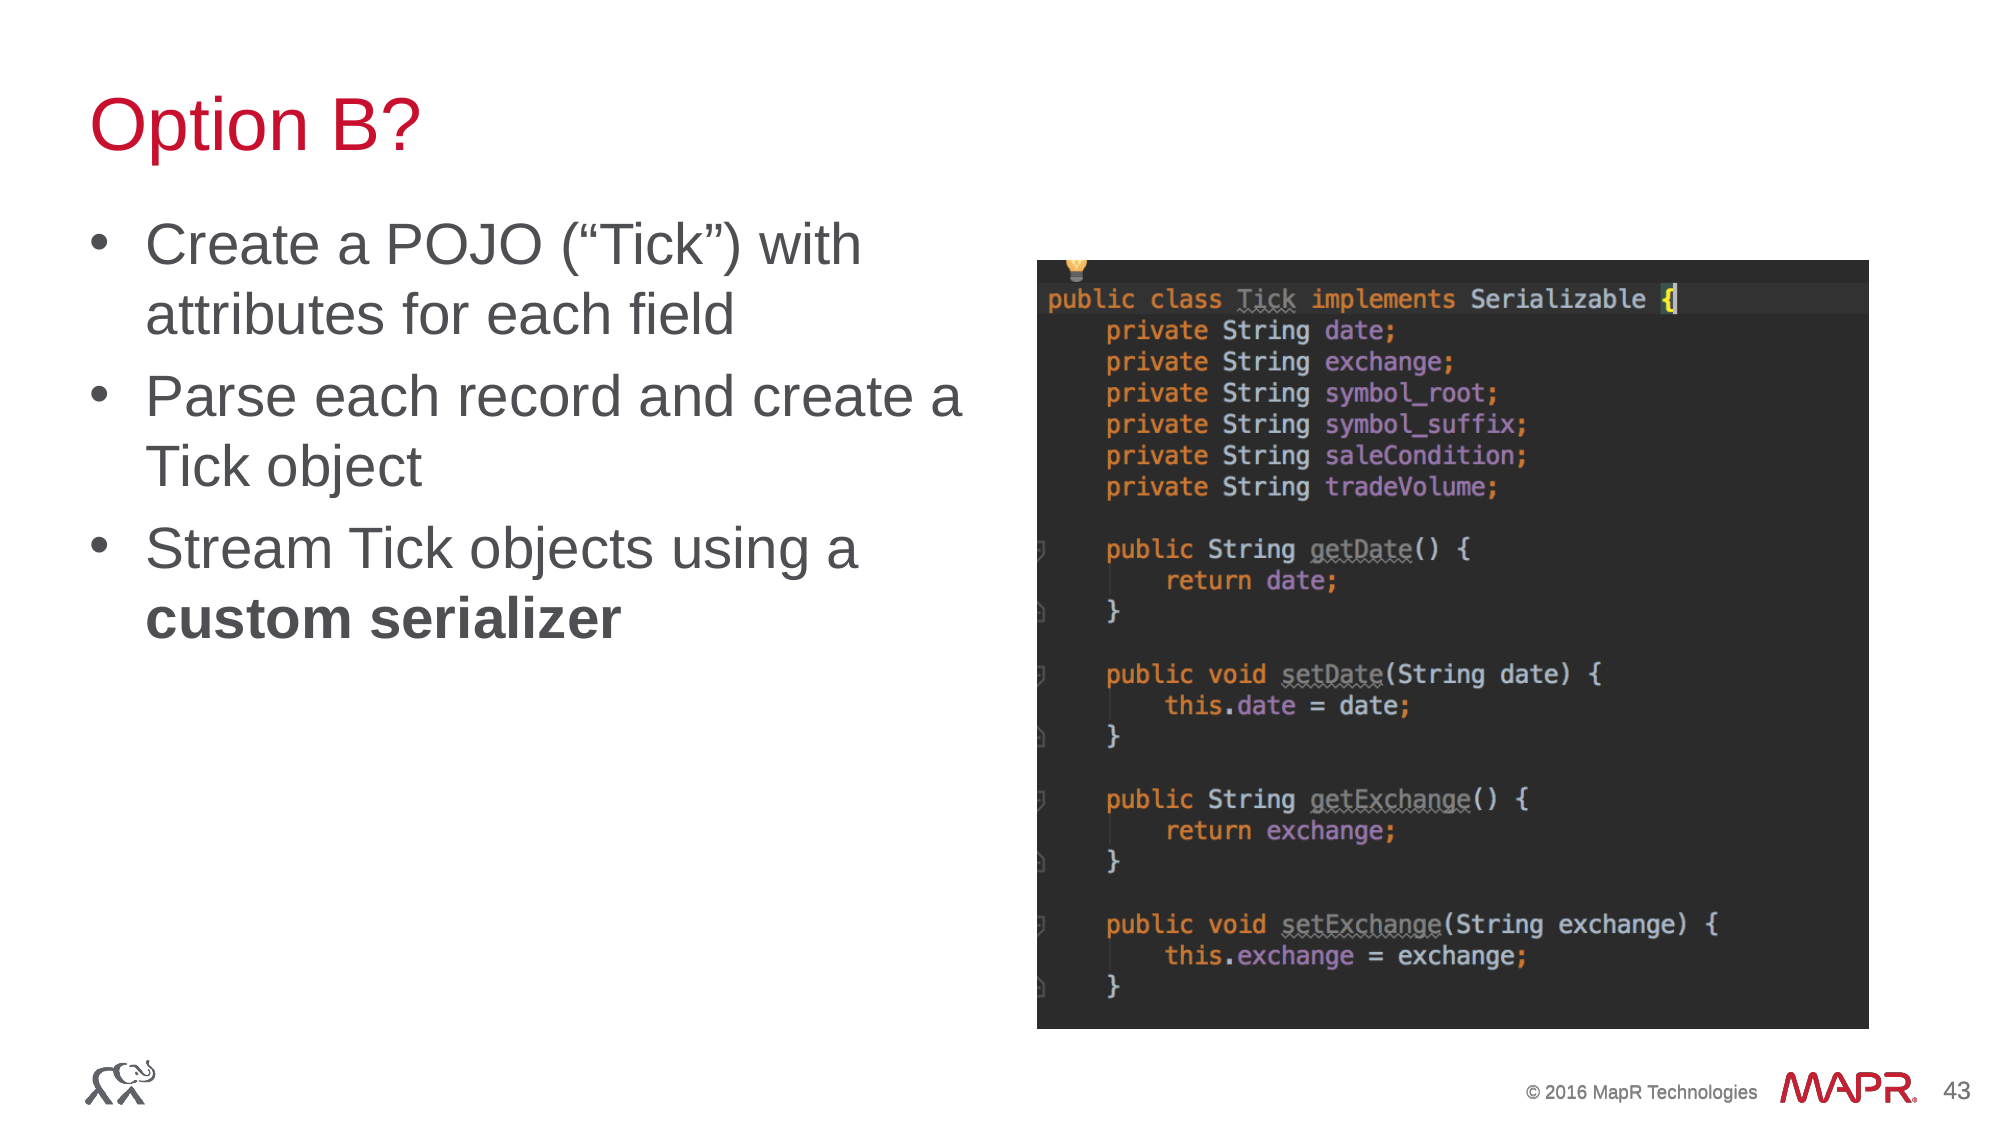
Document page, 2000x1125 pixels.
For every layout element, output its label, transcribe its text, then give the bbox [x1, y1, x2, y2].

picture [1037, 260, 1869, 1029]
picture [75, 1038, 167, 1125]
list Create a POJO (“Tick”) with attributes for each field Parse each record and create a Tick object Stream Tick objects using a custom serializer [69, 196, 1009, 1005]
title Option B? [69, 45, 1869, 197]
